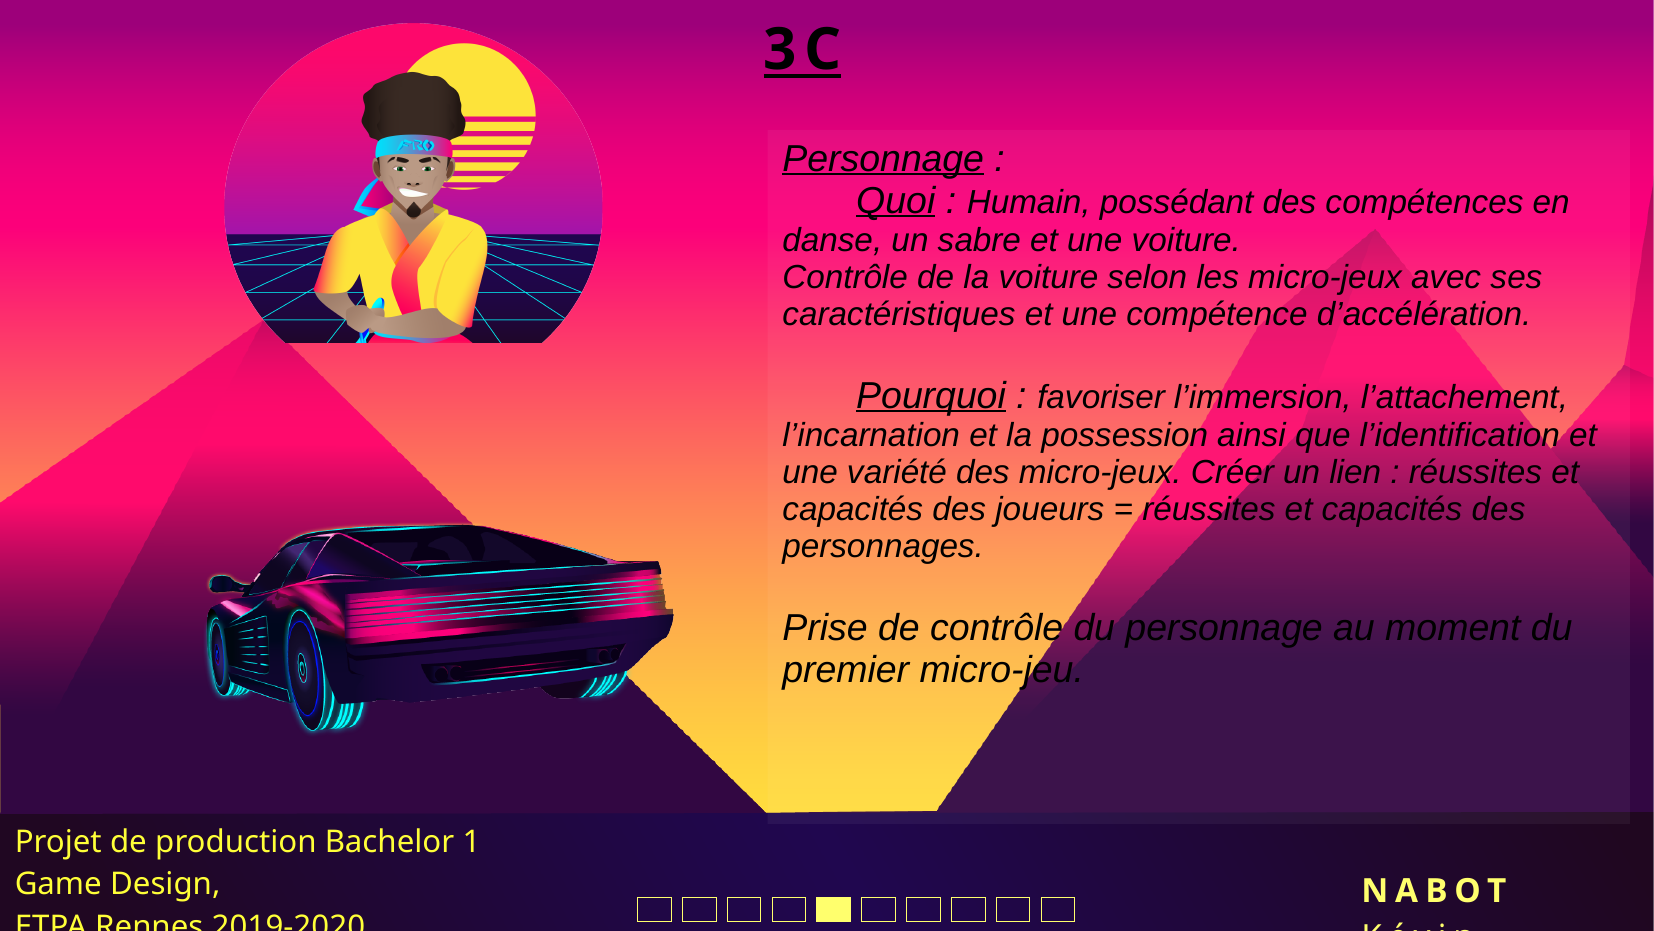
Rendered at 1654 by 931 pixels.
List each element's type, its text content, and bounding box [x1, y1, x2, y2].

text_box Projet de production Bachelor 1 Game Design, ETPA Rennes 2019-2020 [0, 811, 532, 931]
picture [0, 0, 1654, 931]
text_box [816, 897, 851, 922]
text_box Personnage : Quoi : Humain, possédant des compétences en danse, un sabre et une voiture. Contrôle de la voiture selon les micro-jeux avec ses caractéristiques et une compétence d’accélération. Pourquoi : favoriser l’immersion, l’attachement, l’incarnation et la possession ainsi que l’identification et une variété des micro-jeux. Créer un lien : réussites et capacités des joueurs = réussites et capacités des personnages. Prise de contrôle du personnage au moment du premier micro-jeu. [767, 129, 1630, 824]
text_box 3C [749, 0, 905, 112]
text_box NABOT Kévin [1346, 860, 1654, 931]
